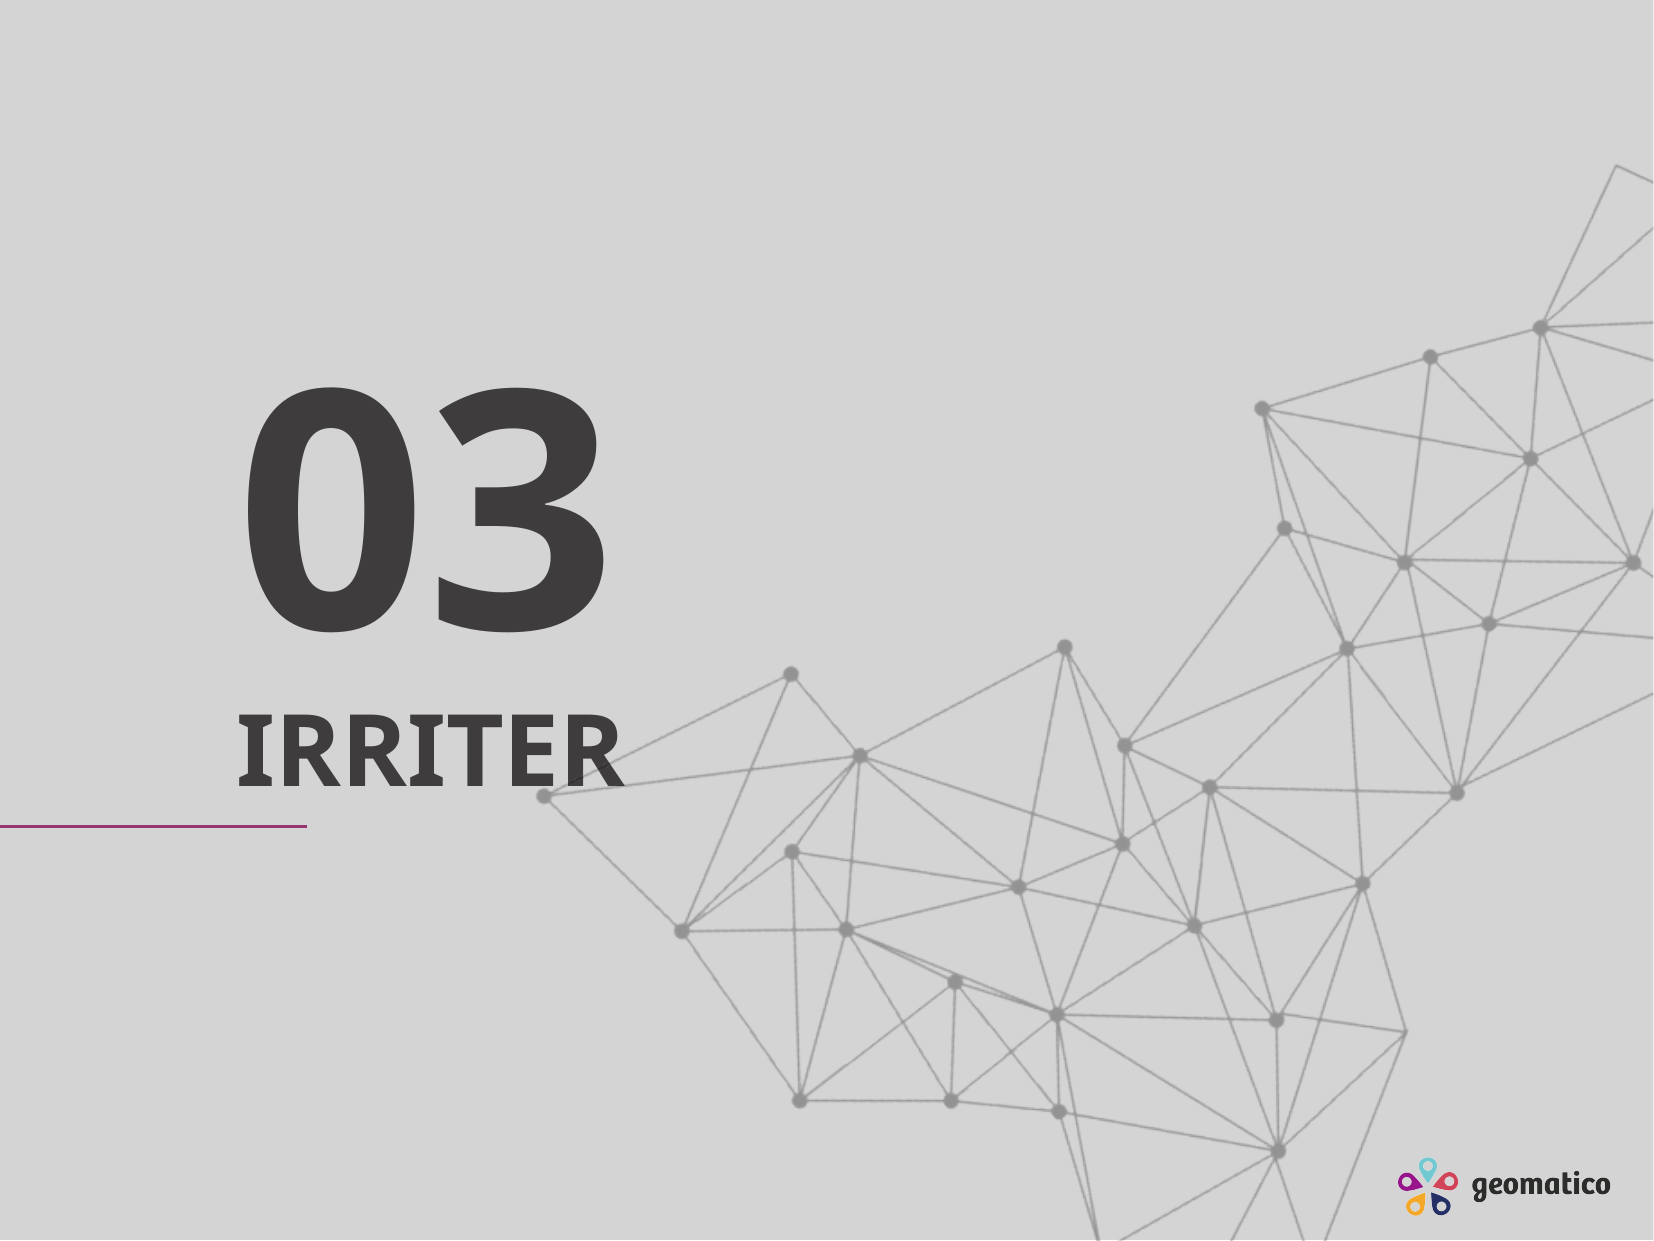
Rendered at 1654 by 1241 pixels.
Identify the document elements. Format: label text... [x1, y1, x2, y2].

text_box irriter [236, 728, 615, 798]
text_box 03 [236, 354, 798, 728]
picture [531, 0, 1654, 1241]
